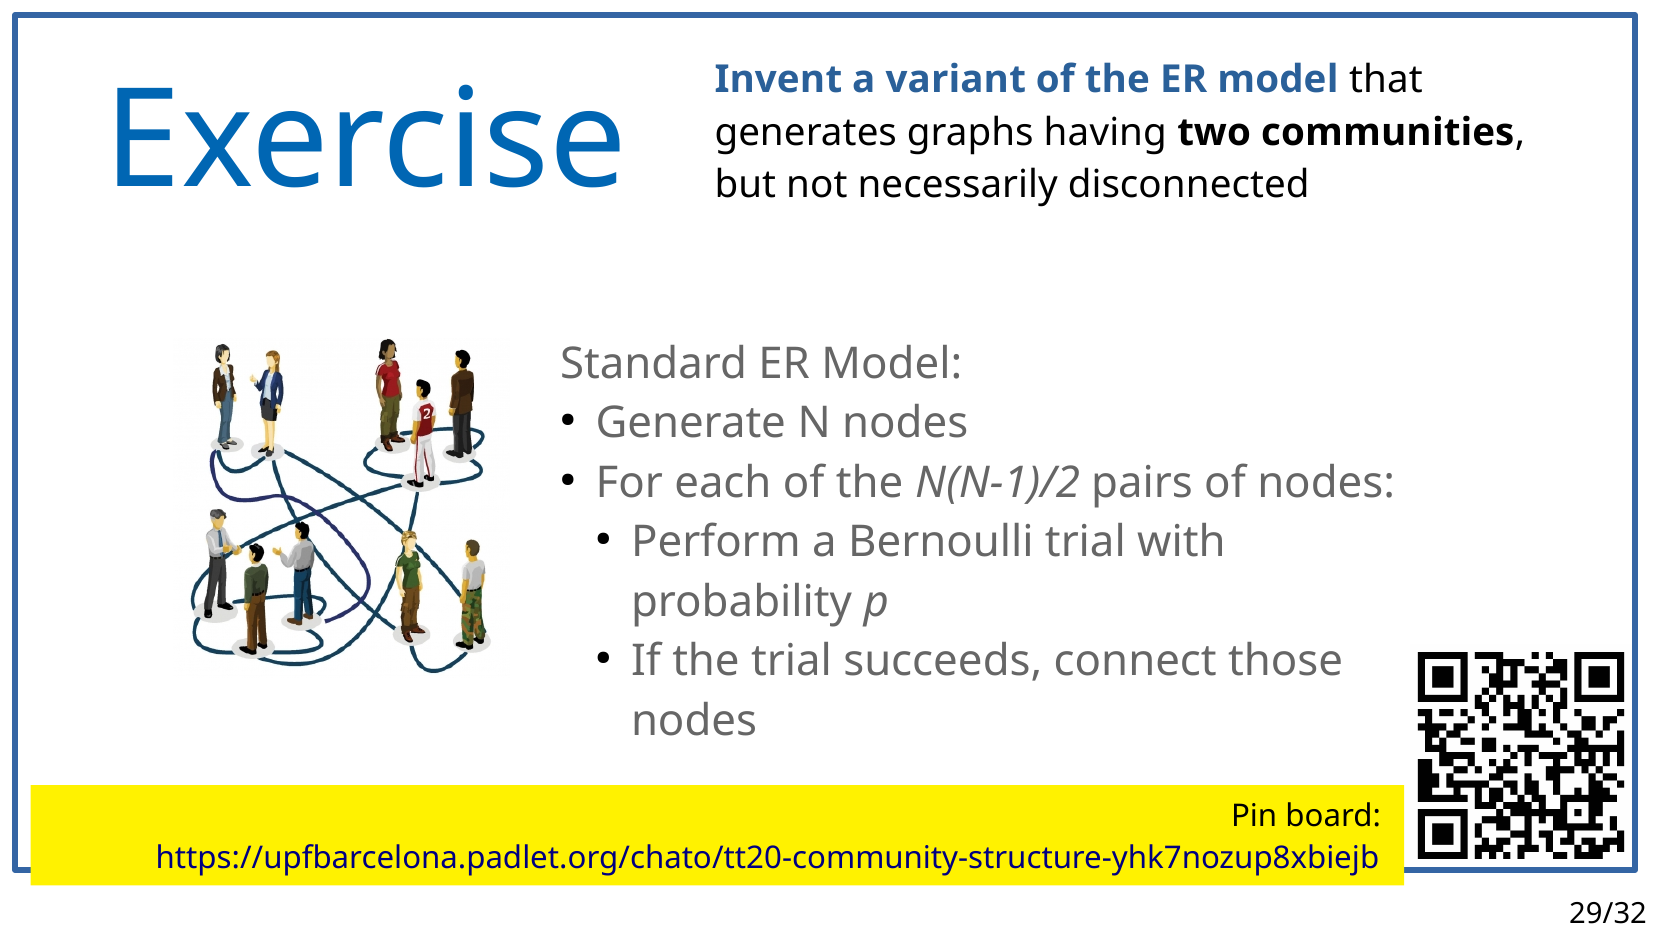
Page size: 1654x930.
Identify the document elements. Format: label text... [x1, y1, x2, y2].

picture [173, 338, 511, 678]
text_box Pin board: https://upfbarcelona.padlet.org/chato/tt20-community-structure-yhk7nozup8xbiejb [30, 785, 1405, 855]
list Invent a variant of the ER model that generates graphs having two communities, but not necessarily disconnected [714, 50, 1555, 259]
title Exercise [34, 29, 698, 237]
text_box Standard ER Model: Generate N nodes For each of the N(N-1)/2 pairs of nodes: Perform a Bernoulli trial with probability p If the trial succeeds, connect those nodes [545, 324, 1416, 659]
picture [1410, 644, 1632, 867]
